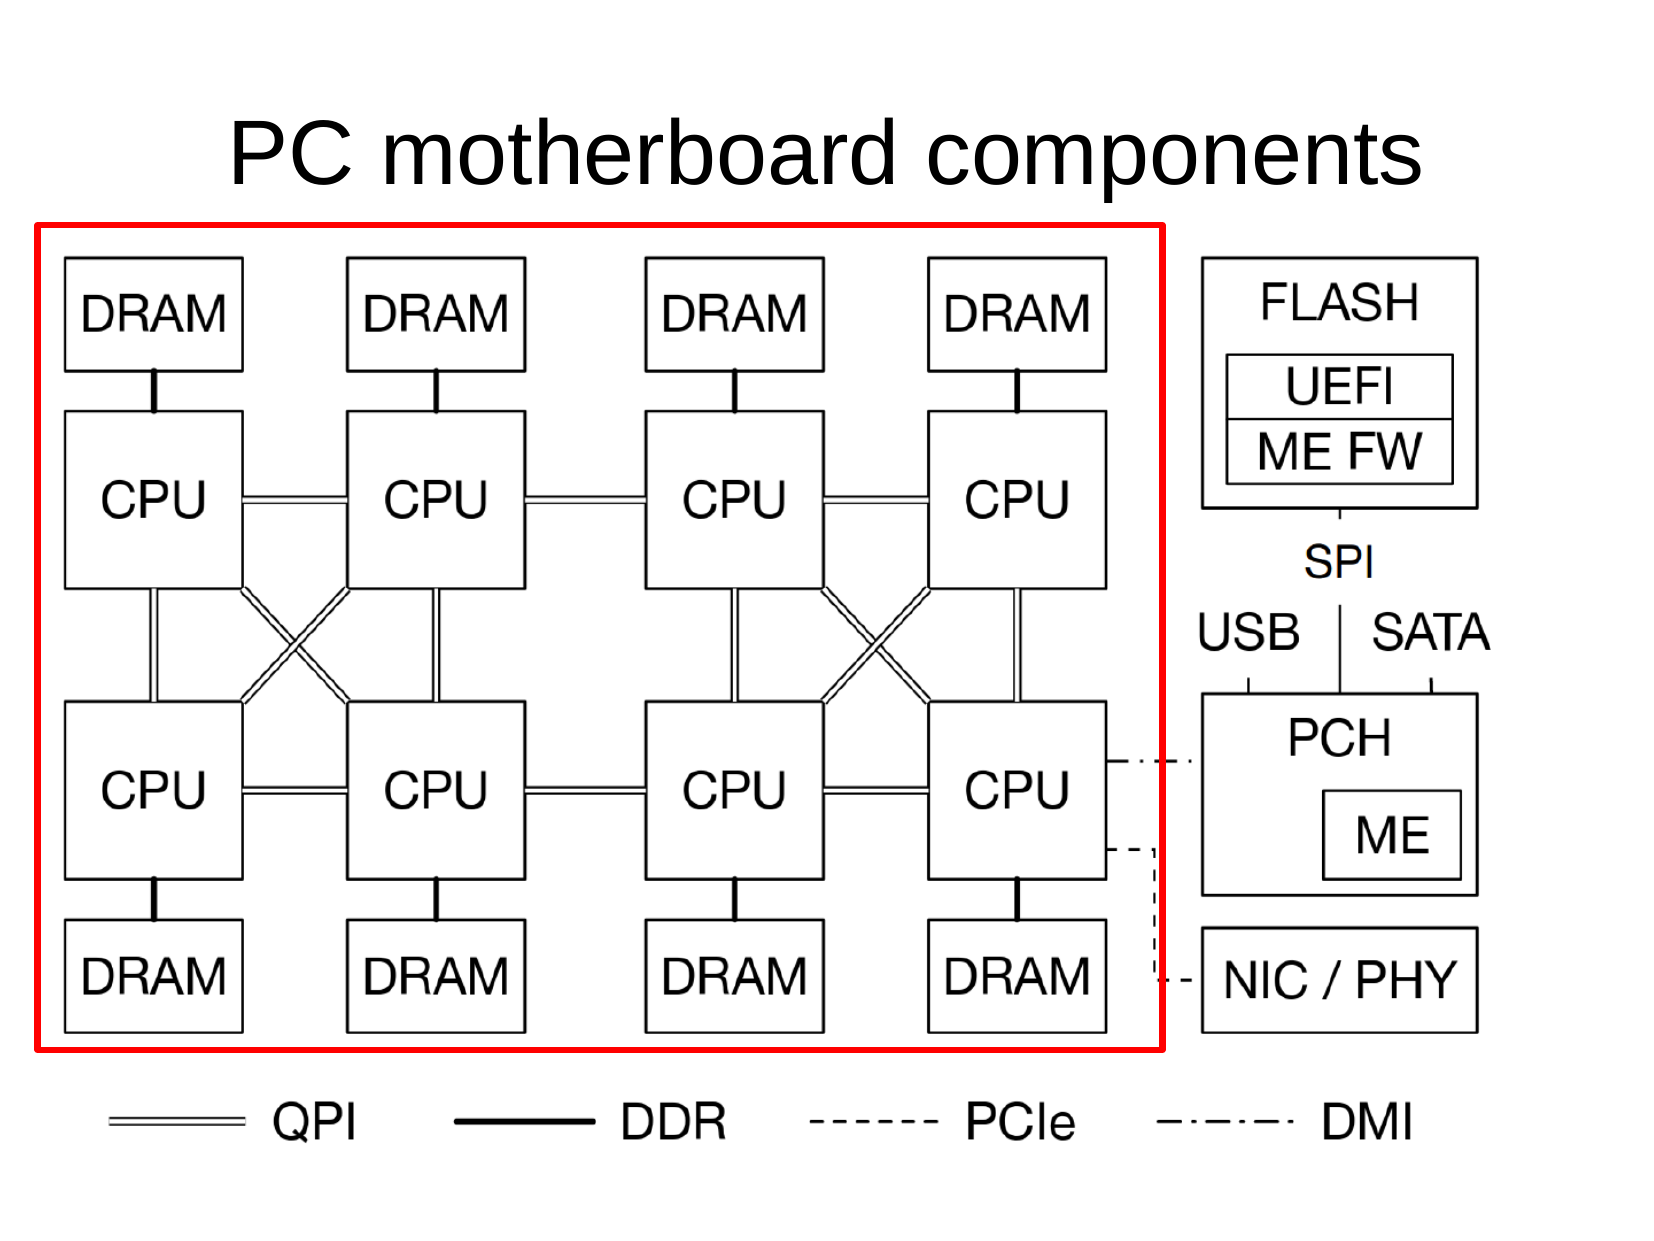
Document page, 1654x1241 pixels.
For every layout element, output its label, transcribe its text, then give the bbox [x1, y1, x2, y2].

picture [37, 257, 1545, 1201]
title PC motherboard components [82, 49, 1571, 257]
picture [41, 228, 1159, 1047]
